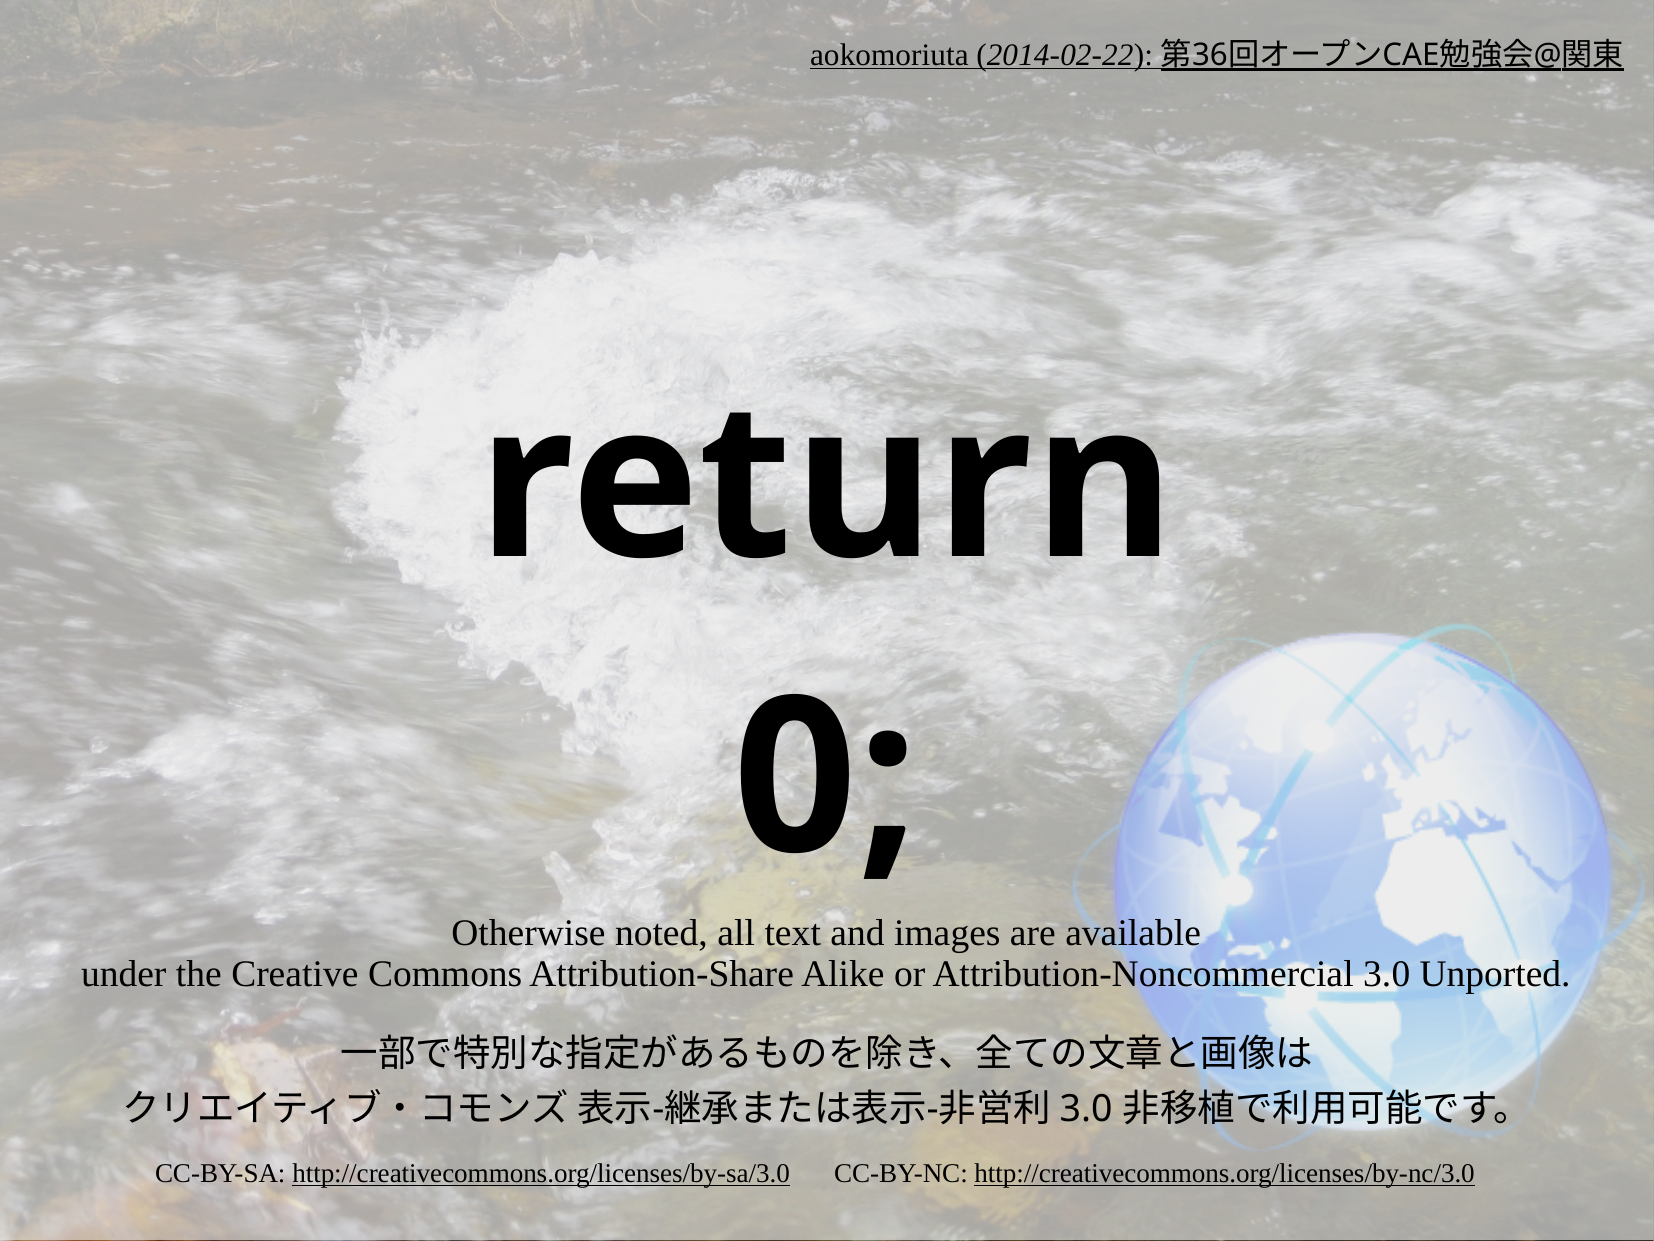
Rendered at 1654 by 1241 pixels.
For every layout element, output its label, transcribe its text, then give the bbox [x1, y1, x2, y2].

text_box CC-BY-NC: http://creativecommons.org/licenses/by-nc/3.0 [819, 1151, 1514, 1198]
text_box CC-BY-SA: http://creativecommons.org/licenses/by-sa/3.0 [140, 1151, 819, 1198]
text_box return 0; [425, 511, 1229, 729]
text_box 一部で特別な指定があるものを除き、全ての文章と画像は クリエイティブ・コモンズ 表示-継承または表示-非営利 3.0 非移植で利用可能です。 [86, 1015, 1567, 1144]
text_box Otherwise noted, all text and images are available under the Creative Commons Attribution-Share Alike or Attribution-Noncommercial 3.0 Unported. [58, 904, 1596, 1004]
